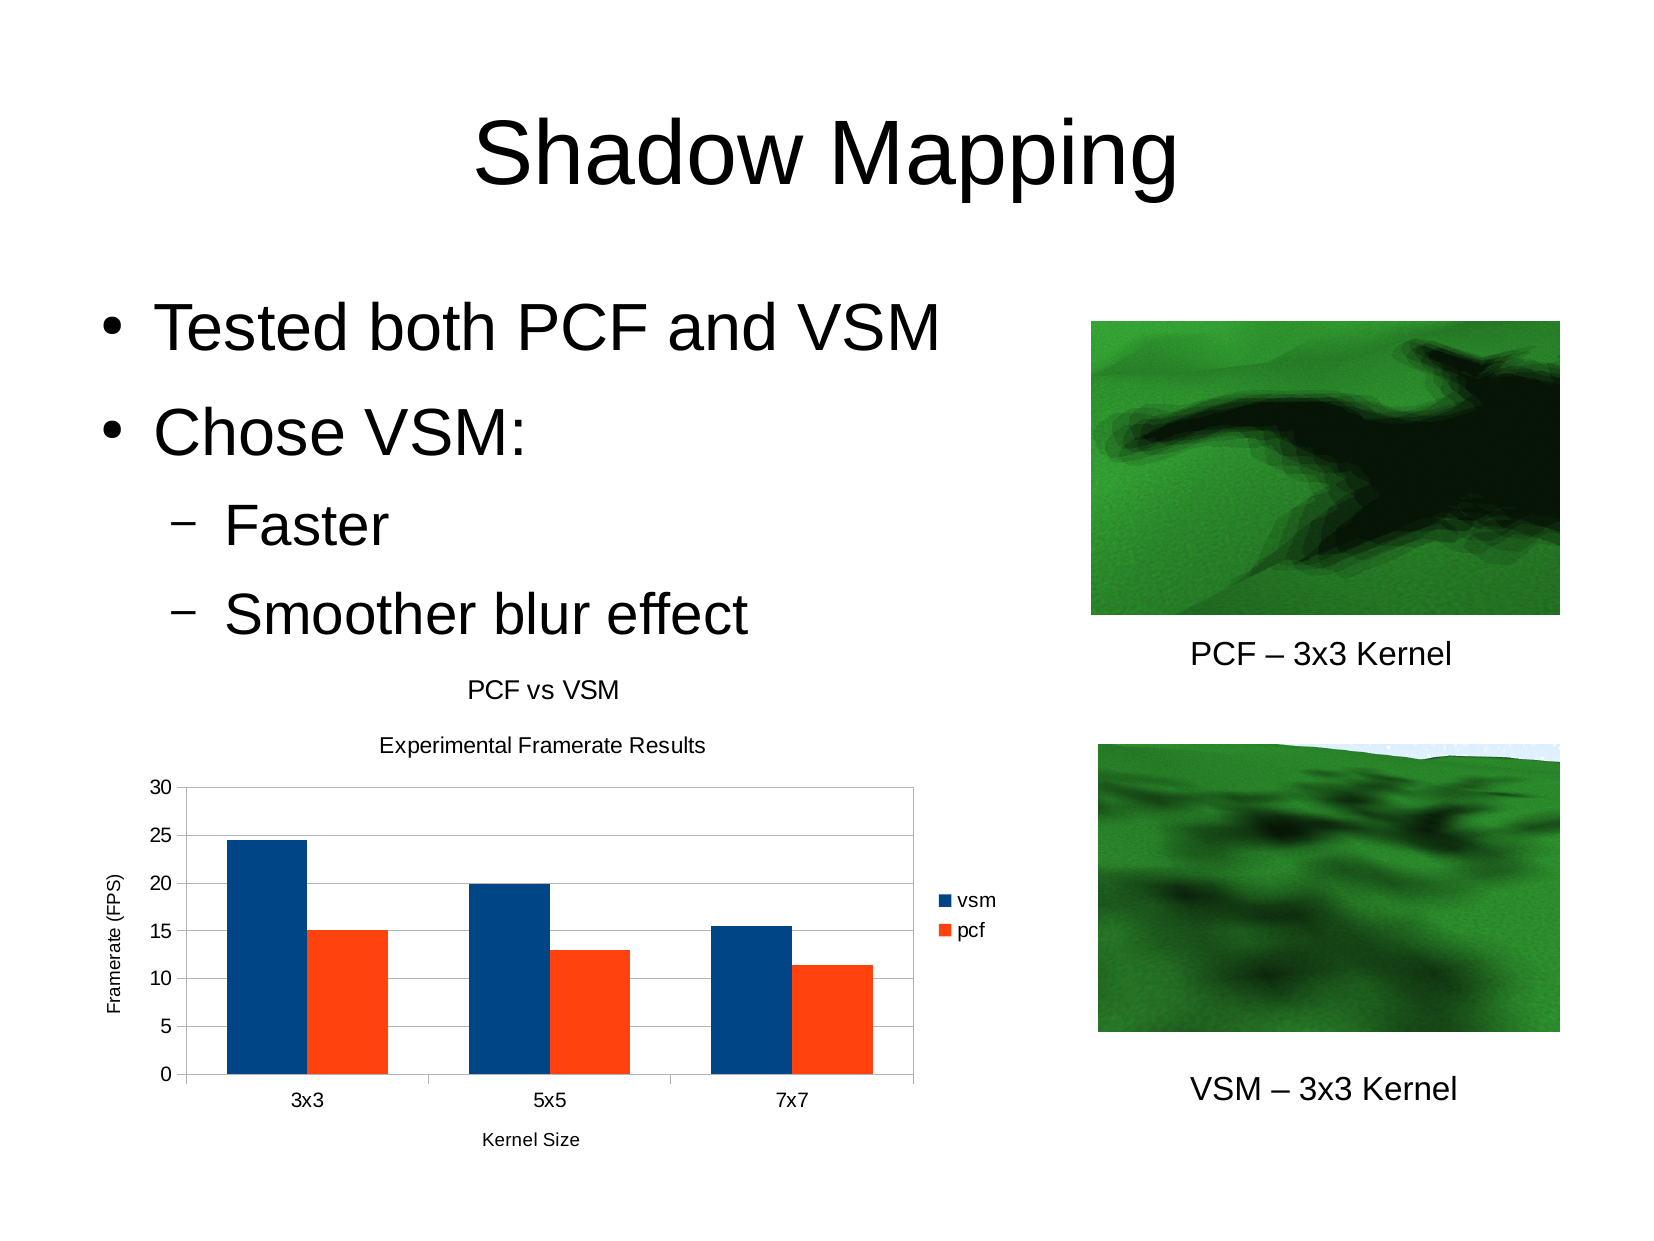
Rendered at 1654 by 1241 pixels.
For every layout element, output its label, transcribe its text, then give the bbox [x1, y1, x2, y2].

text_box PCF – 3x3 Kernel [1175, 628, 1468, 681]
text_box VSM – 3x3 Kernel [1175, 1062, 1474, 1115]
chart [70, 649, 1016, 1182]
picture [1091, 321, 1560, 615]
list Tested both PCF and VSM Chose VSM: Faster Smoother blur effect [82, 290, 993, 649]
title Shadow Mapping [82, 49, 1571, 257]
picture [1098, 744, 1560, 1032]
